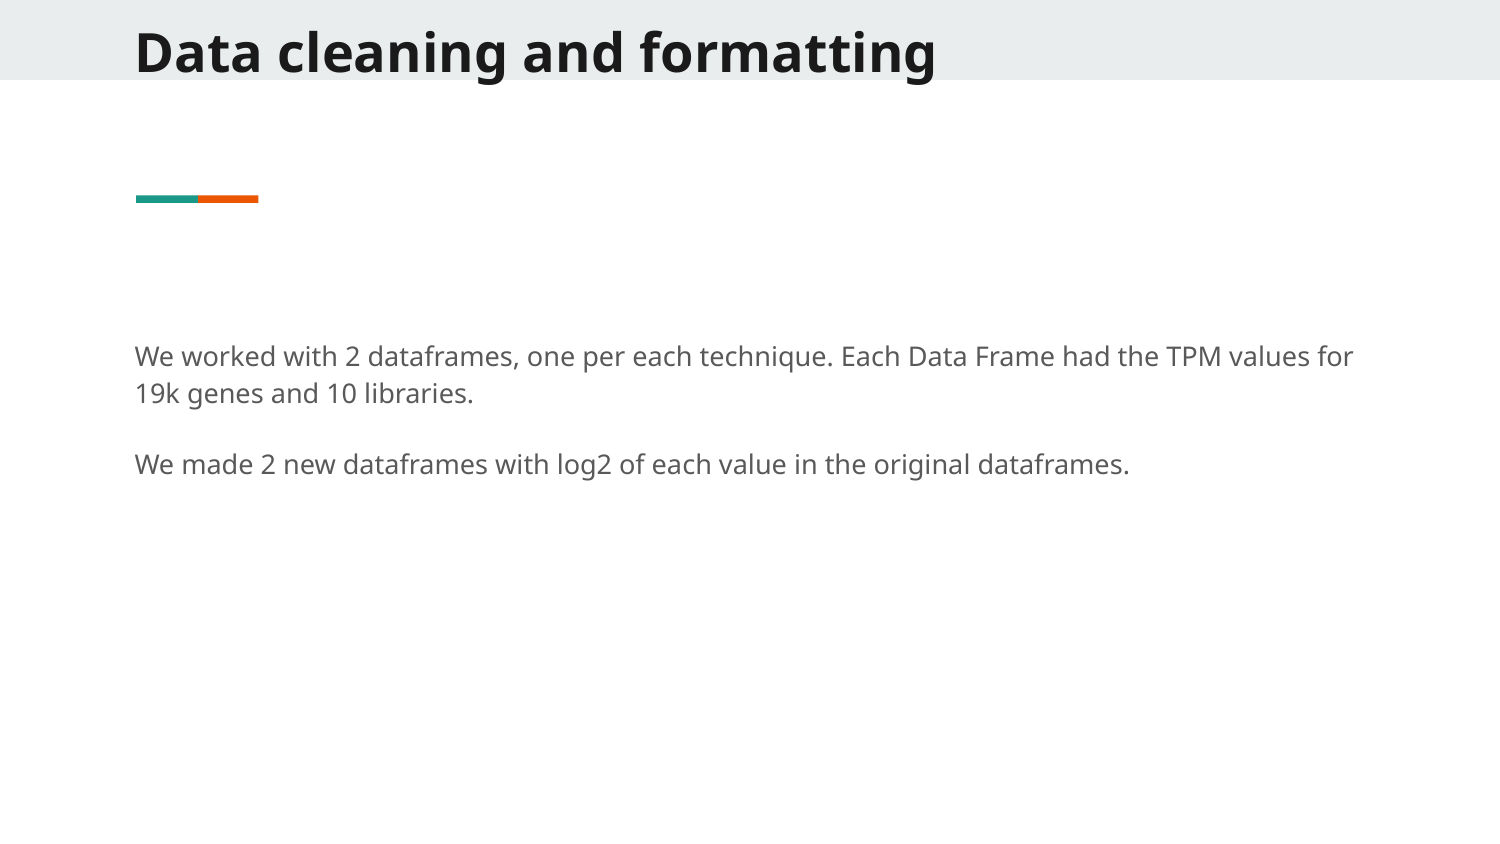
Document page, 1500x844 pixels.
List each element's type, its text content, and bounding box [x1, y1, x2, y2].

list We worked with 2 dataframes, one per each technique. Each Data Frame had the TPM values for 19k genes and 10 libraries. We made 2 new dataframes with log2 of each value in the original dataframes. [119, 253, 1381, 625]
title Data cleaning and formatting [119, 3, 1381, 92]
